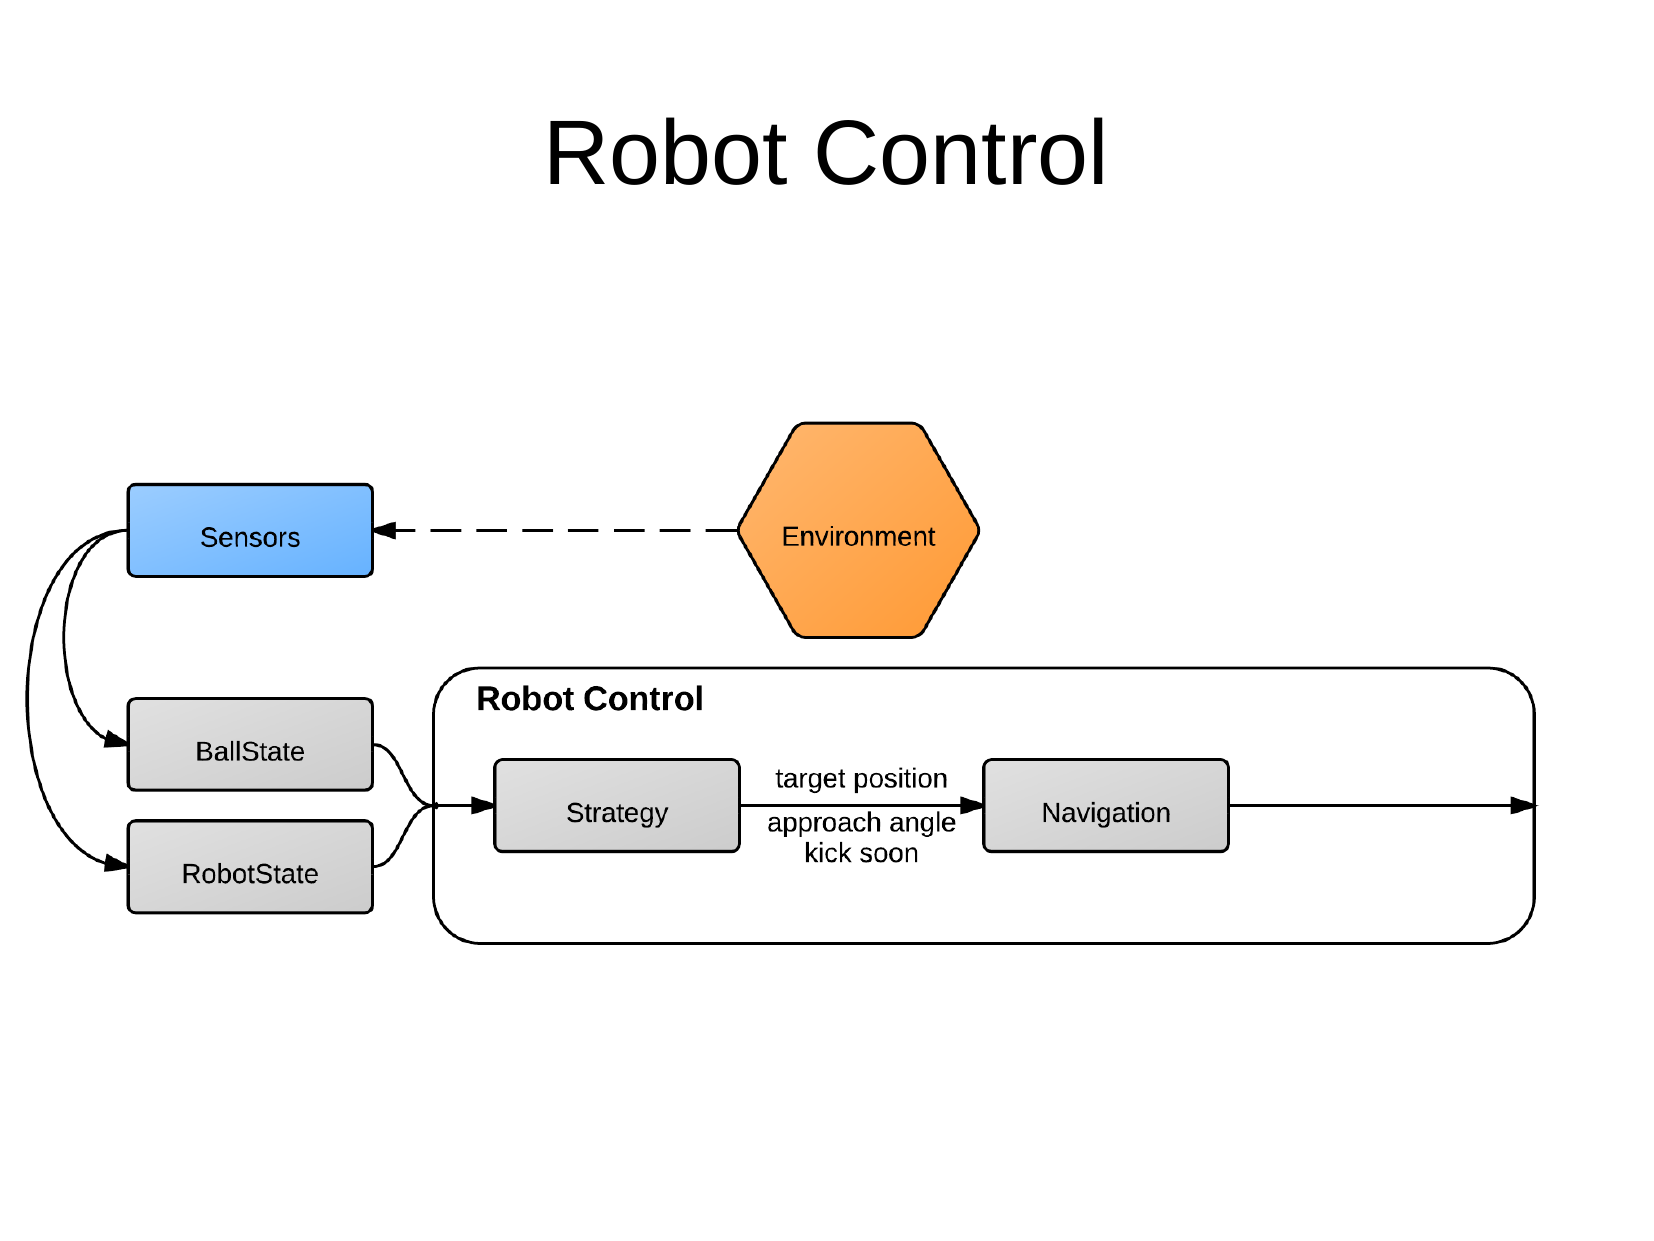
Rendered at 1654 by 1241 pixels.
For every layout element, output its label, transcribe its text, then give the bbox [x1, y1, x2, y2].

title Robot Control [82, 49, 1571, 257]
picture [0, 270, 1654, 1004]
